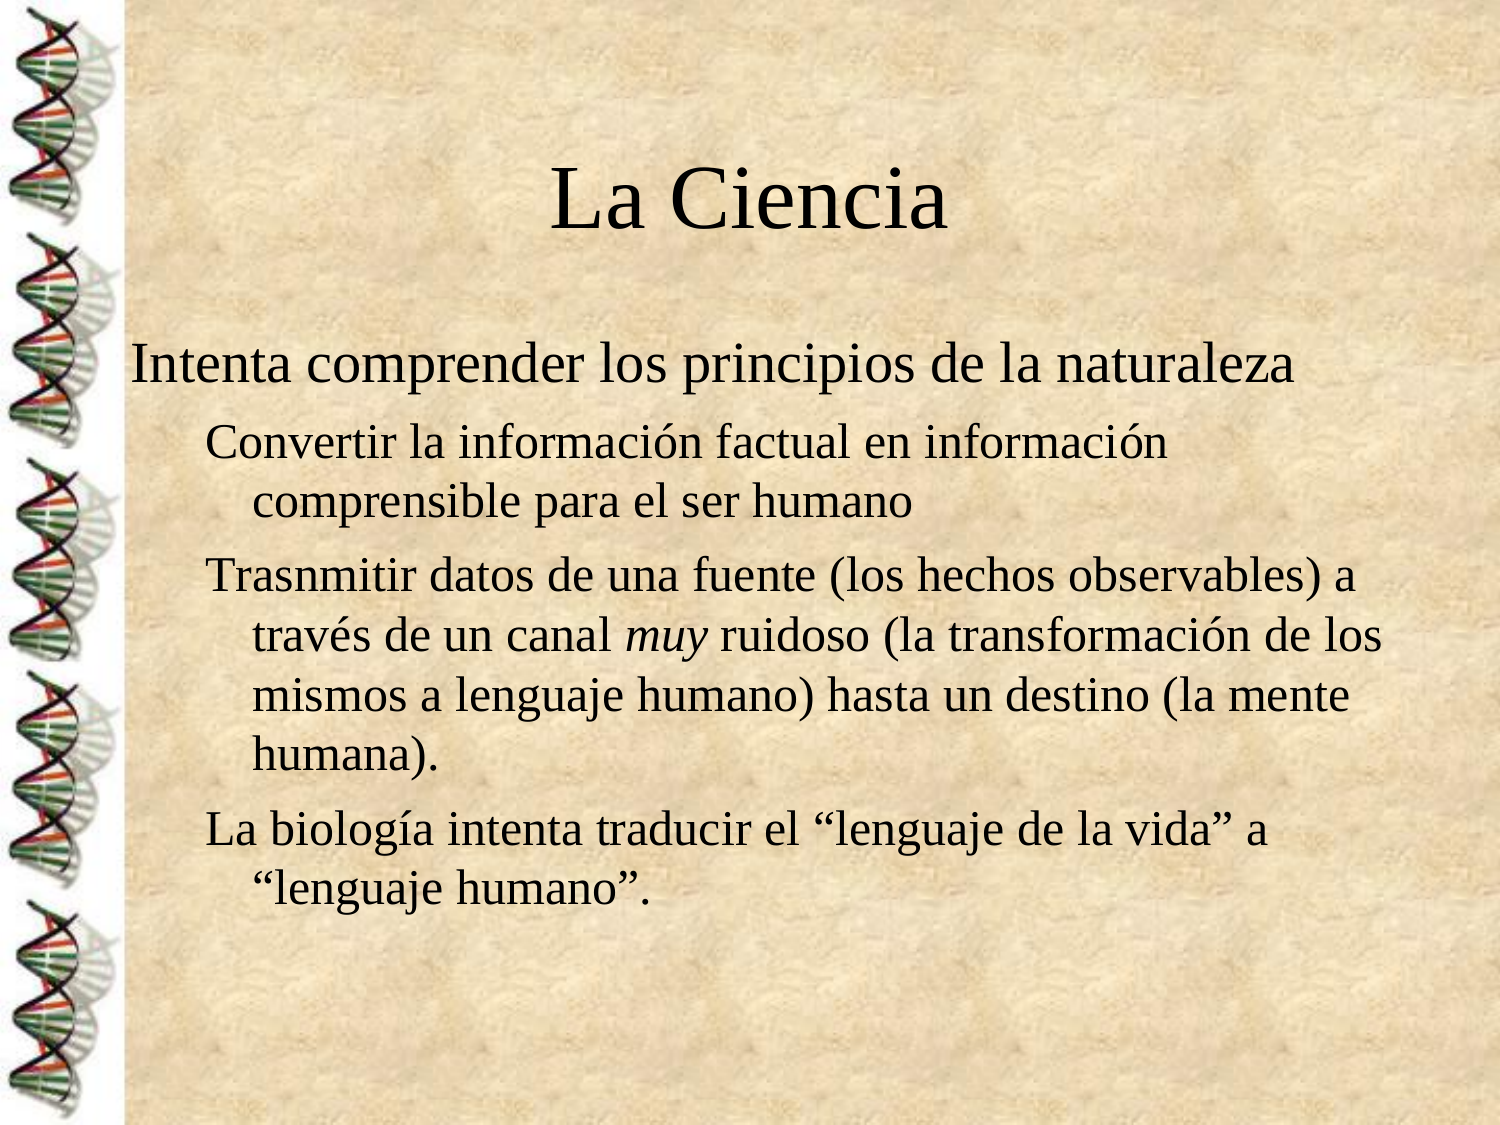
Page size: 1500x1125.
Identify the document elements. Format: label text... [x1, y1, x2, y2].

picture [0, 0, 1500, 1125]
list Intenta comprender los principios de la naturaleza Convertir la información factual en información comprensible para el ser humano Trasnmitir datos de una fuente (los hechos observables) a través de un canal muy ruidoso (la transformación de los mismos a lenguaje humano) hasta un destino (la mente humana). La biología intenta traducir el “lenguaje de la vida” a “lenguaje humano”. [130, 324, 1388, 1081]
title La Ciencia [112, 80, 1388, 308]
